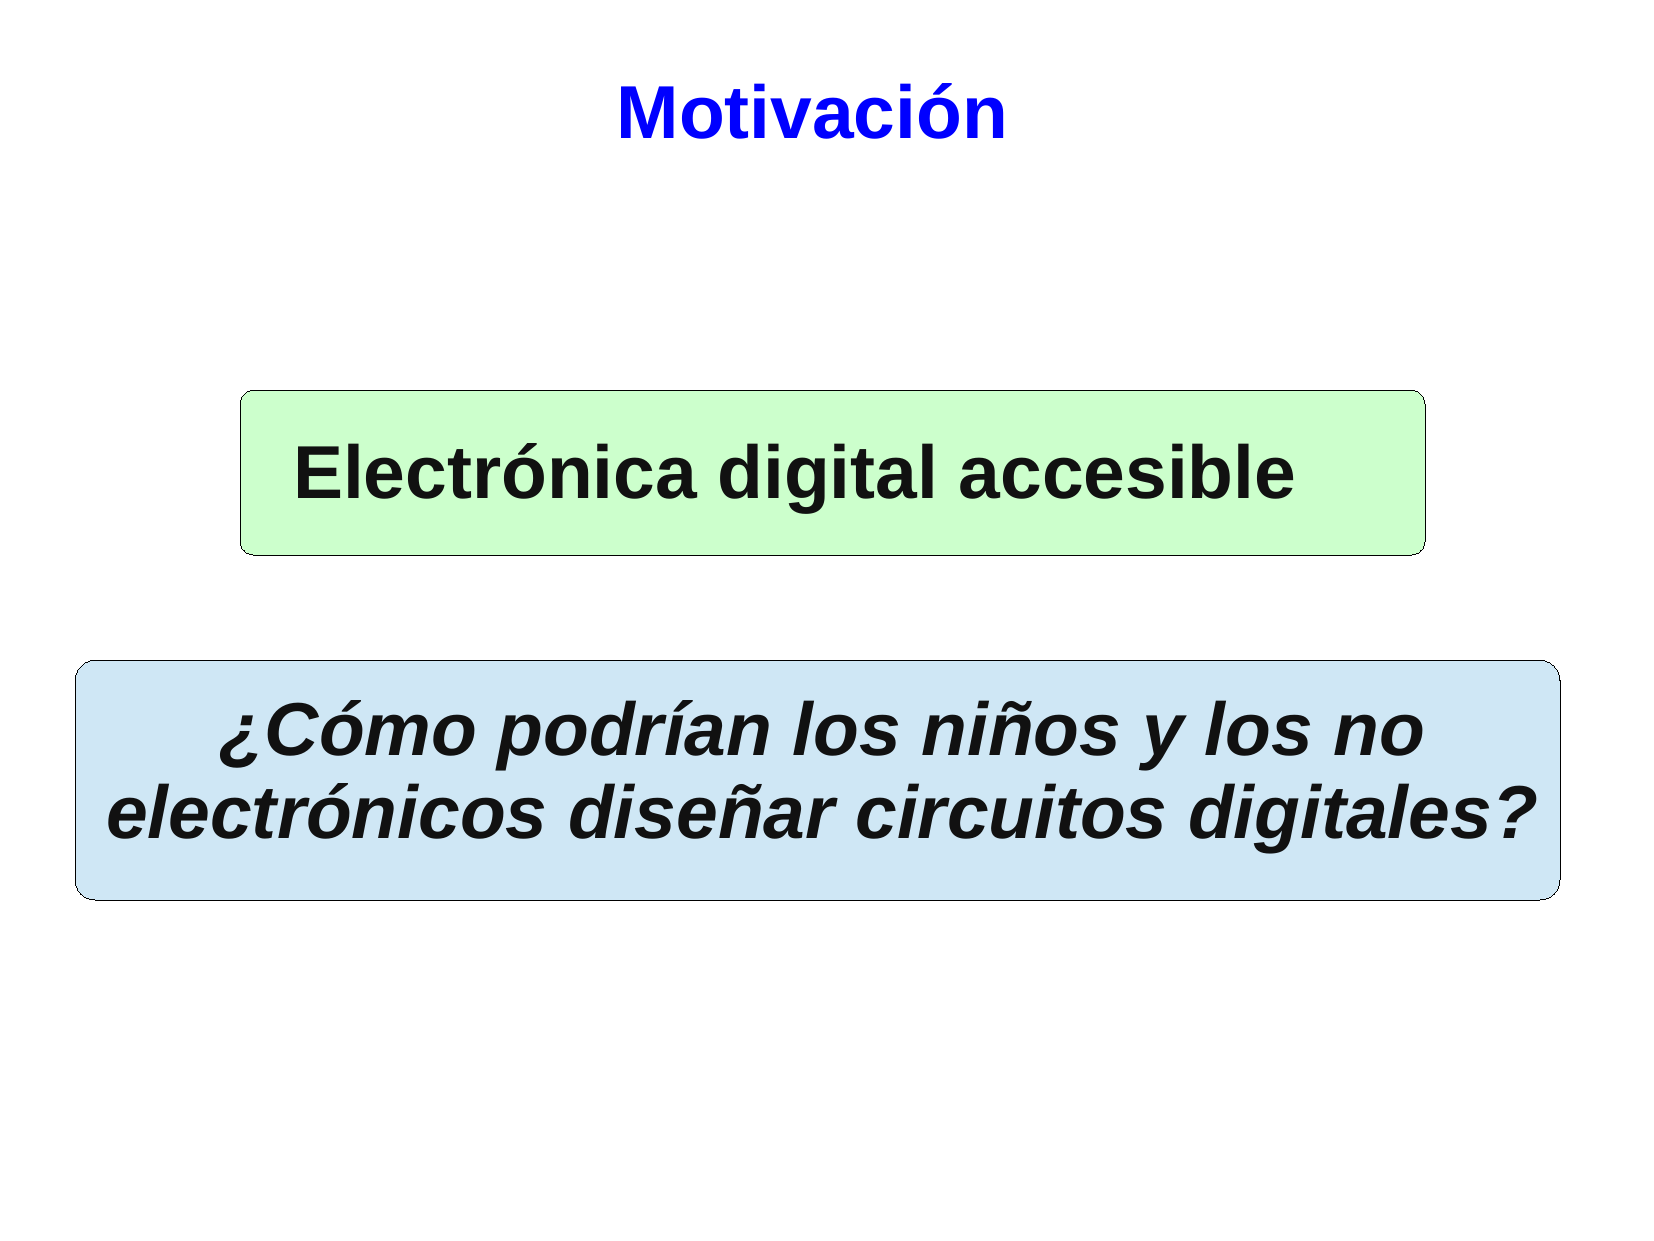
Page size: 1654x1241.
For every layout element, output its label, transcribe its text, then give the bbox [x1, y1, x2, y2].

text_box Motivación [64, 59, 1561, 166]
text_box [75, 856, 1561, 901]
text_box ¿Cómo podrían los niños y los no electrónicos diseñar circuitos digitales? [75, 686, 1571, 856]
text_box [240, 390, 1426, 556]
text_box Electrónica digital accesible [210, 419, 1381, 526]
text_box [75, 660, 1561, 686]
